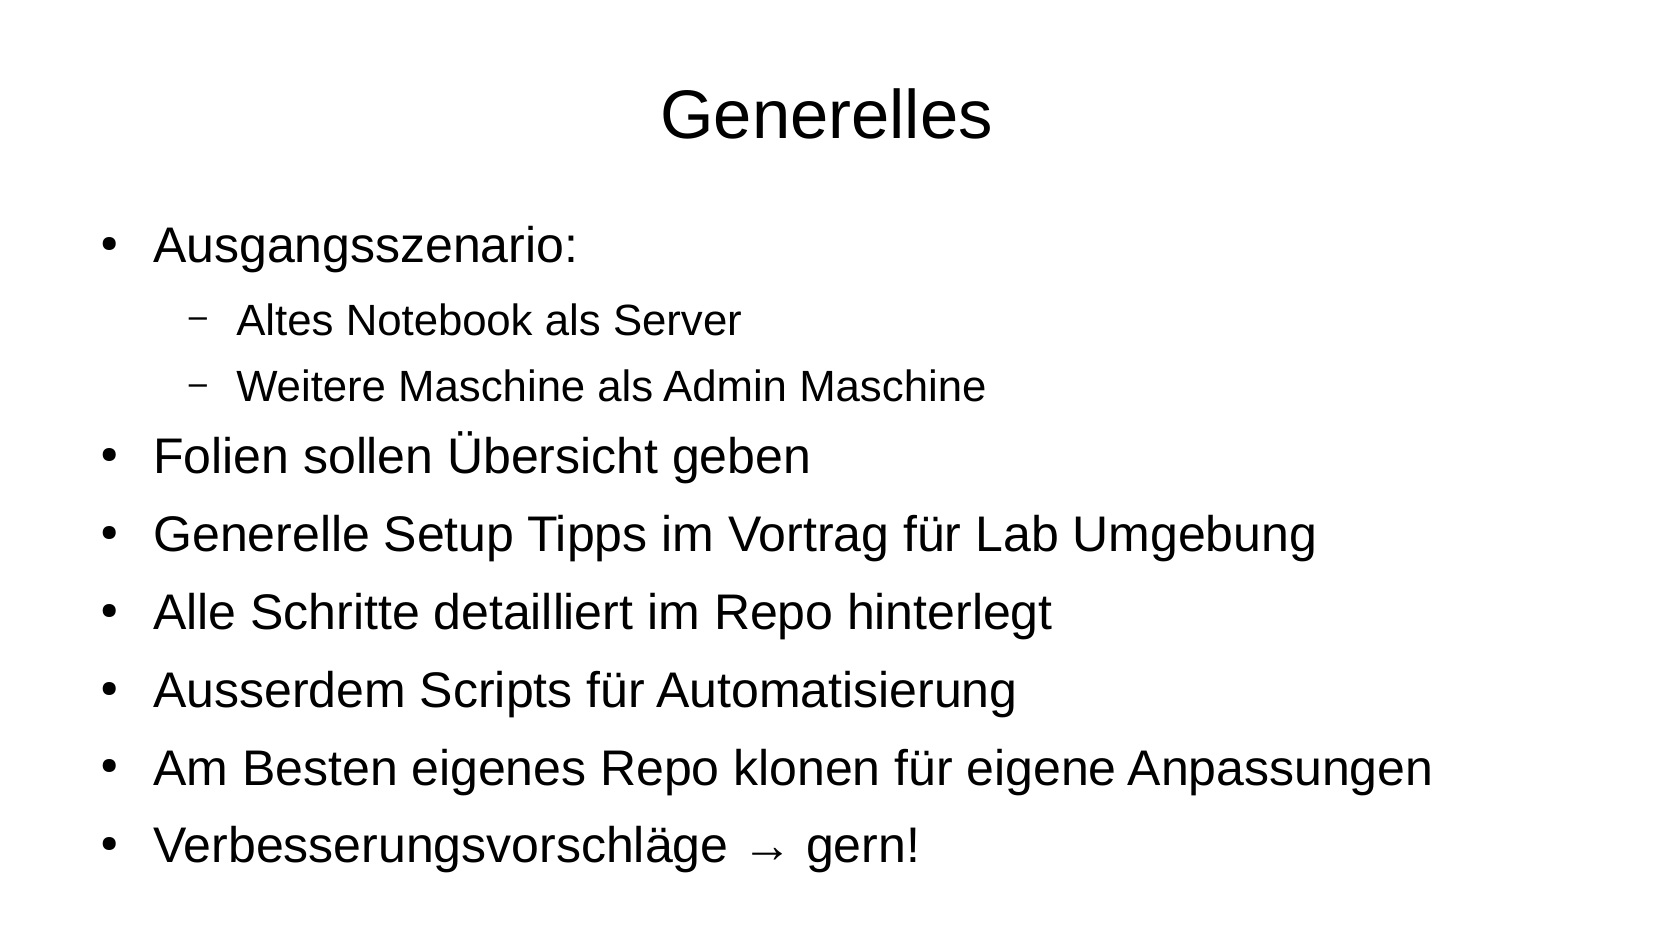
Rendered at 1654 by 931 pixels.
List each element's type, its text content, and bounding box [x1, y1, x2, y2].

title Generelles [82, 37, 1571, 193]
list Ausgangsszenario: Altes Notebook als Server Weitere Maschine als Admin Maschine Folien sollen Übersicht geben Generelle Setup Tipps im Vortrag für Lab Umgebung Alle Schritte detailliert im Repo hinterlegt Ausserdem Scripts für Automatisierung Am Besten eigenes Repo klonen für eigene Anpassungen Verbesserungsvorschläge → gern! [82, 217, 1571, 874]
